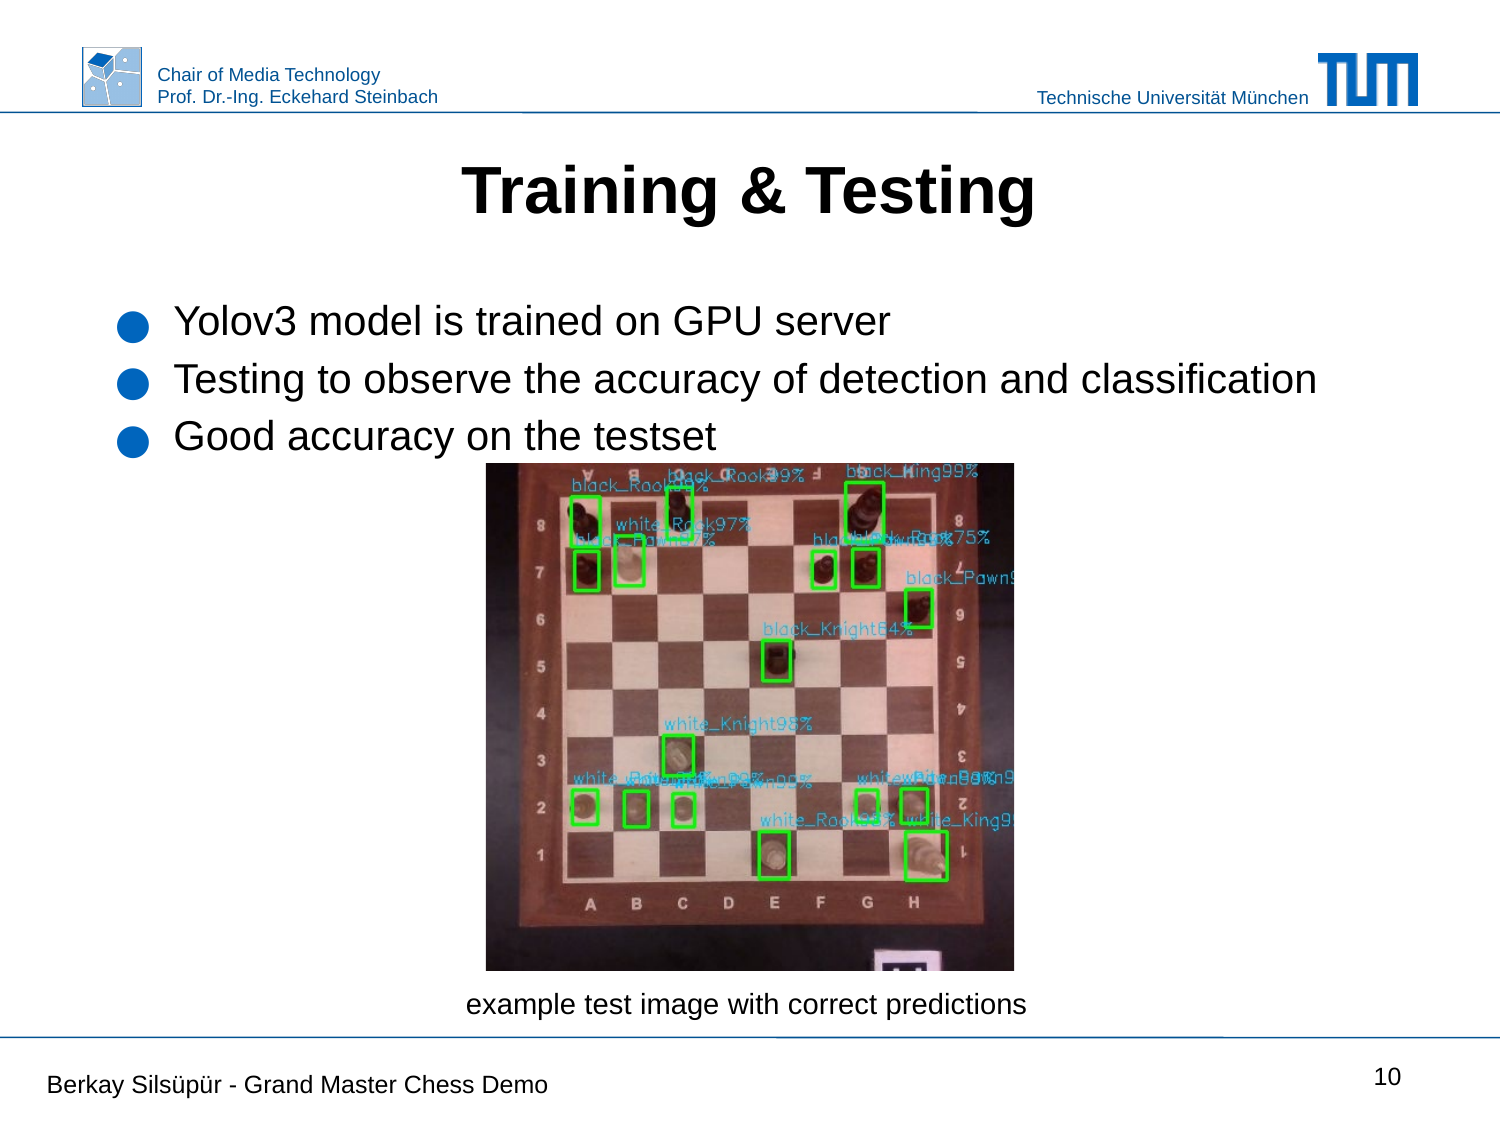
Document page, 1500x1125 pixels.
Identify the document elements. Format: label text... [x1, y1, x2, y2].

text_box Berkay Silsüpür - Grand Master Chess Demo [31, 1053, 845, 1114]
picture [485, 463, 1015, 970]
slide_number <number> [1220, 1050, 1417, 1100]
list Yolov3 model is trained on GPU server Testing to observe the accuracy of detection and classification Good accuracy on the testset [83, 279, 1417, 1013]
text_box example test image with correct predictions [450, 970, 1332, 1036]
picture [1318, 53, 1418, 106]
picture [82, 47, 142, 107]
title Training & Testing [83, 139, 1417, 239]
